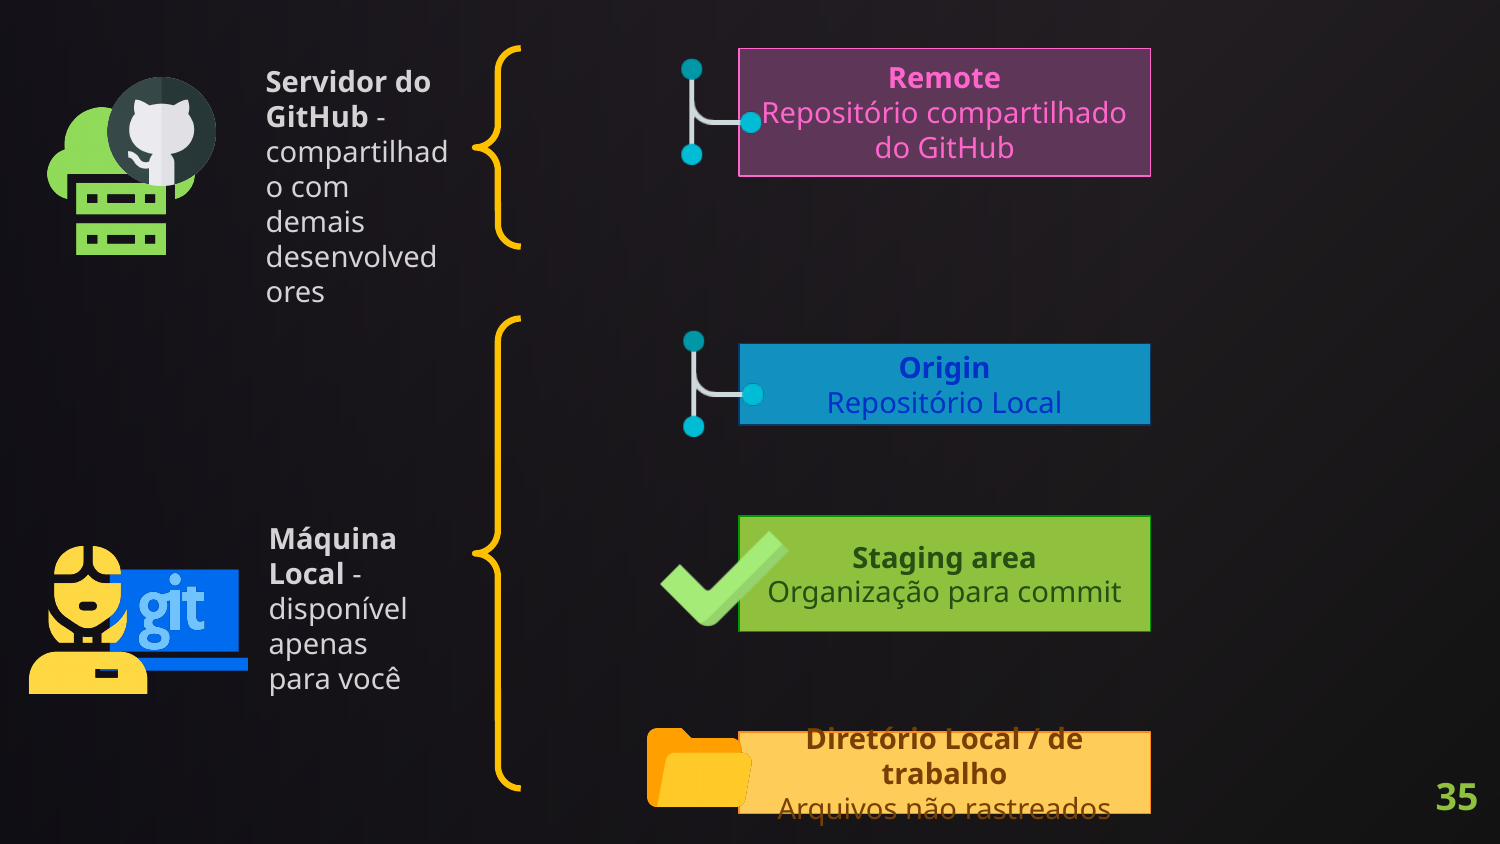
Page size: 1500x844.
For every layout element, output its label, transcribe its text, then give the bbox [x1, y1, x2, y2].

text_box Remote Repositório compartilhado do GitHub [786, 48, 1151, 176]
picture [657, 48, 786, 176]
text_box Servidor do GitHub - compartilhado com demais desenvolvedores [250, 48, 469, 278]
picture [47, 77, 216, 255]
picture [660, 514, 789, 643]
text_box Diretório Local / de trabalho Arquivos não rastreados [756, 732, 1151, 814]
picture [637, 708, 756, 827]
slide_number <number> [1407, 752, 1494, 844]
text_box Origin Repositório Local [788, 343, 1151, 425]
picture [14, 546, 248, 694]
text_box Staging area Organização para commit [789, 515, 1151, 632]
picture [659, 320, 788, 449]
text_box Máquina Local - disponível apenas para você [253, 505, 450, 704]
